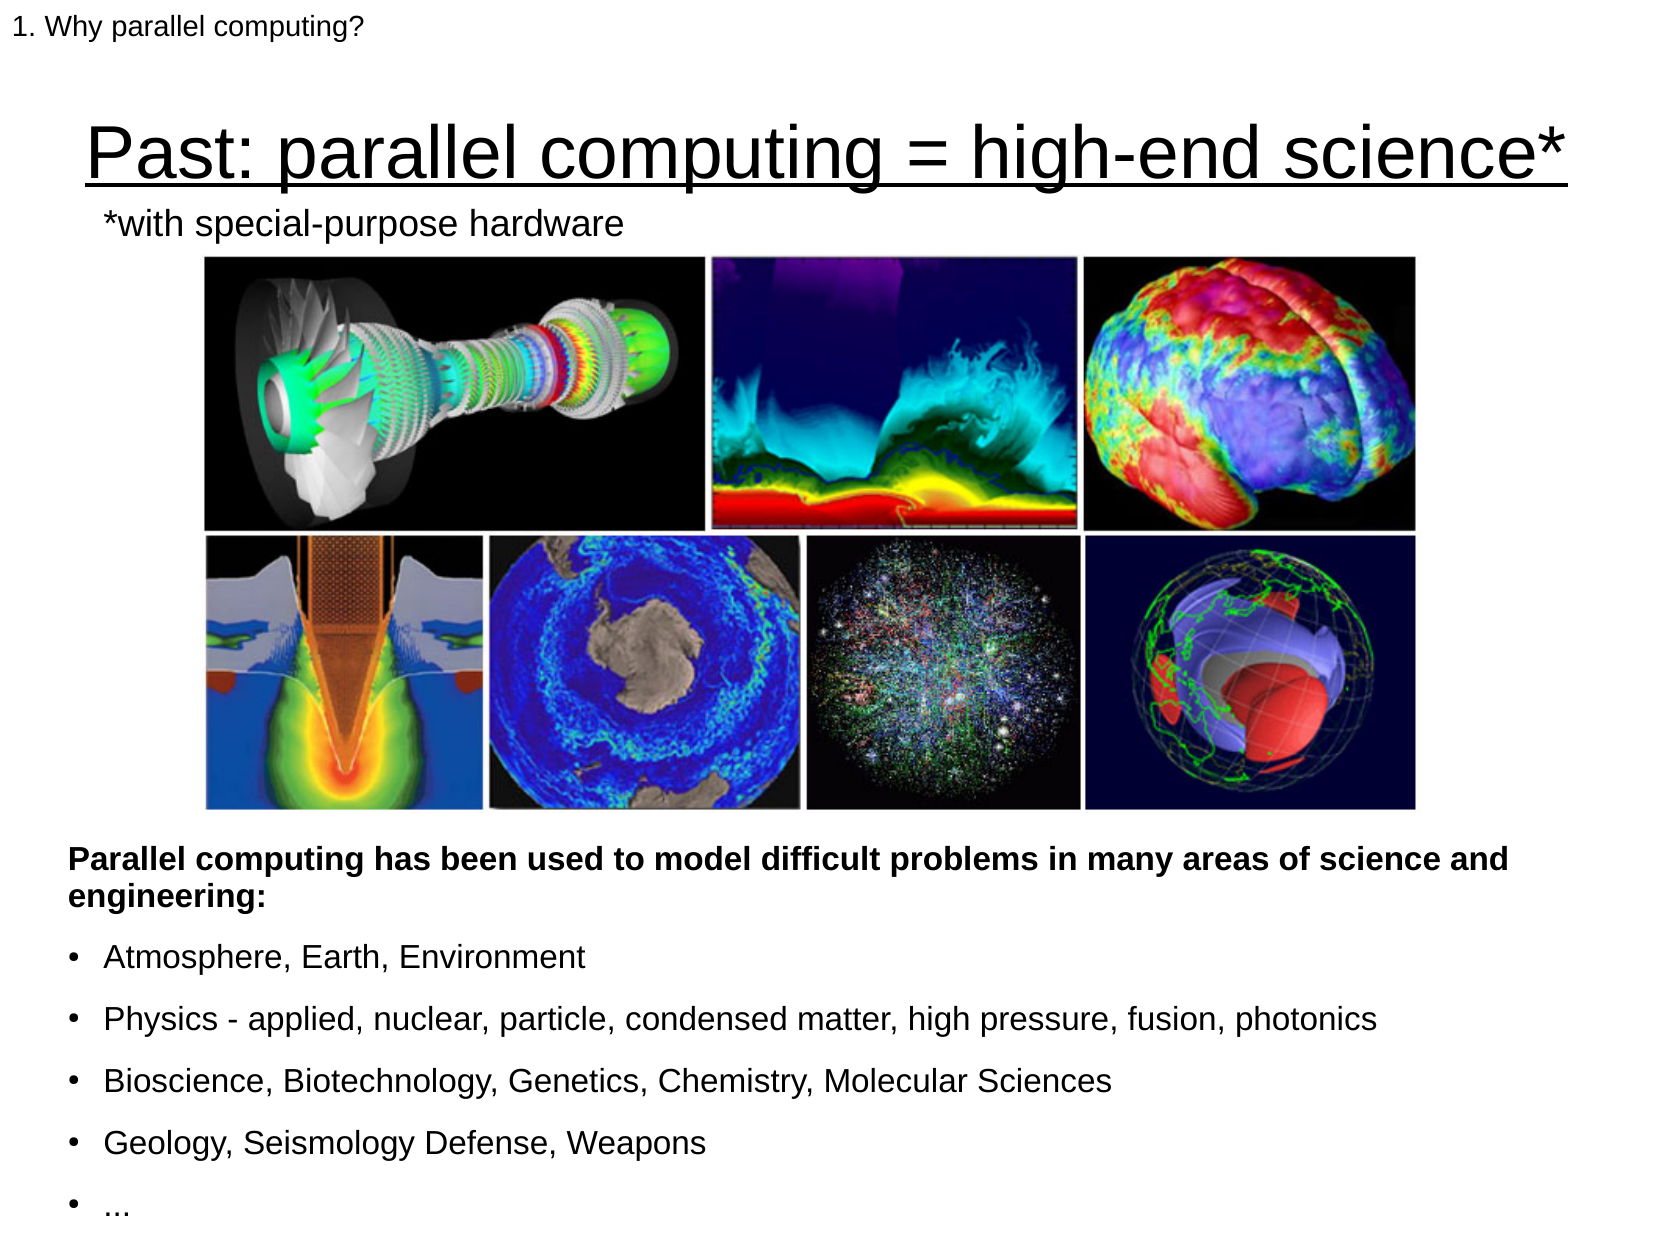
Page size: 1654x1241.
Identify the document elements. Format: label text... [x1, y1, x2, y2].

text_box *with special-purpose hardware [88, 194, 640, 252]
picture [200, 254, 1422, 813]
text_box 1. Why parallel computing? [11, 8, 815, 44]
text_box Parallel computing has been used to model difficult problems in many areas of science and engineering: Atmosphere, Earth, Environment Physics - applied, nuclear, particle, condensed matter, high pressure, fusion, photonics Bioscience, Biotechnology, Genetics, Chemistry, Molecular Sciences Geology, Seismology Defense, Weapons ... [53, 832, 1654, 1241]
title Past: parallel computing = high-end science* [82, 49, 1571, 257]
